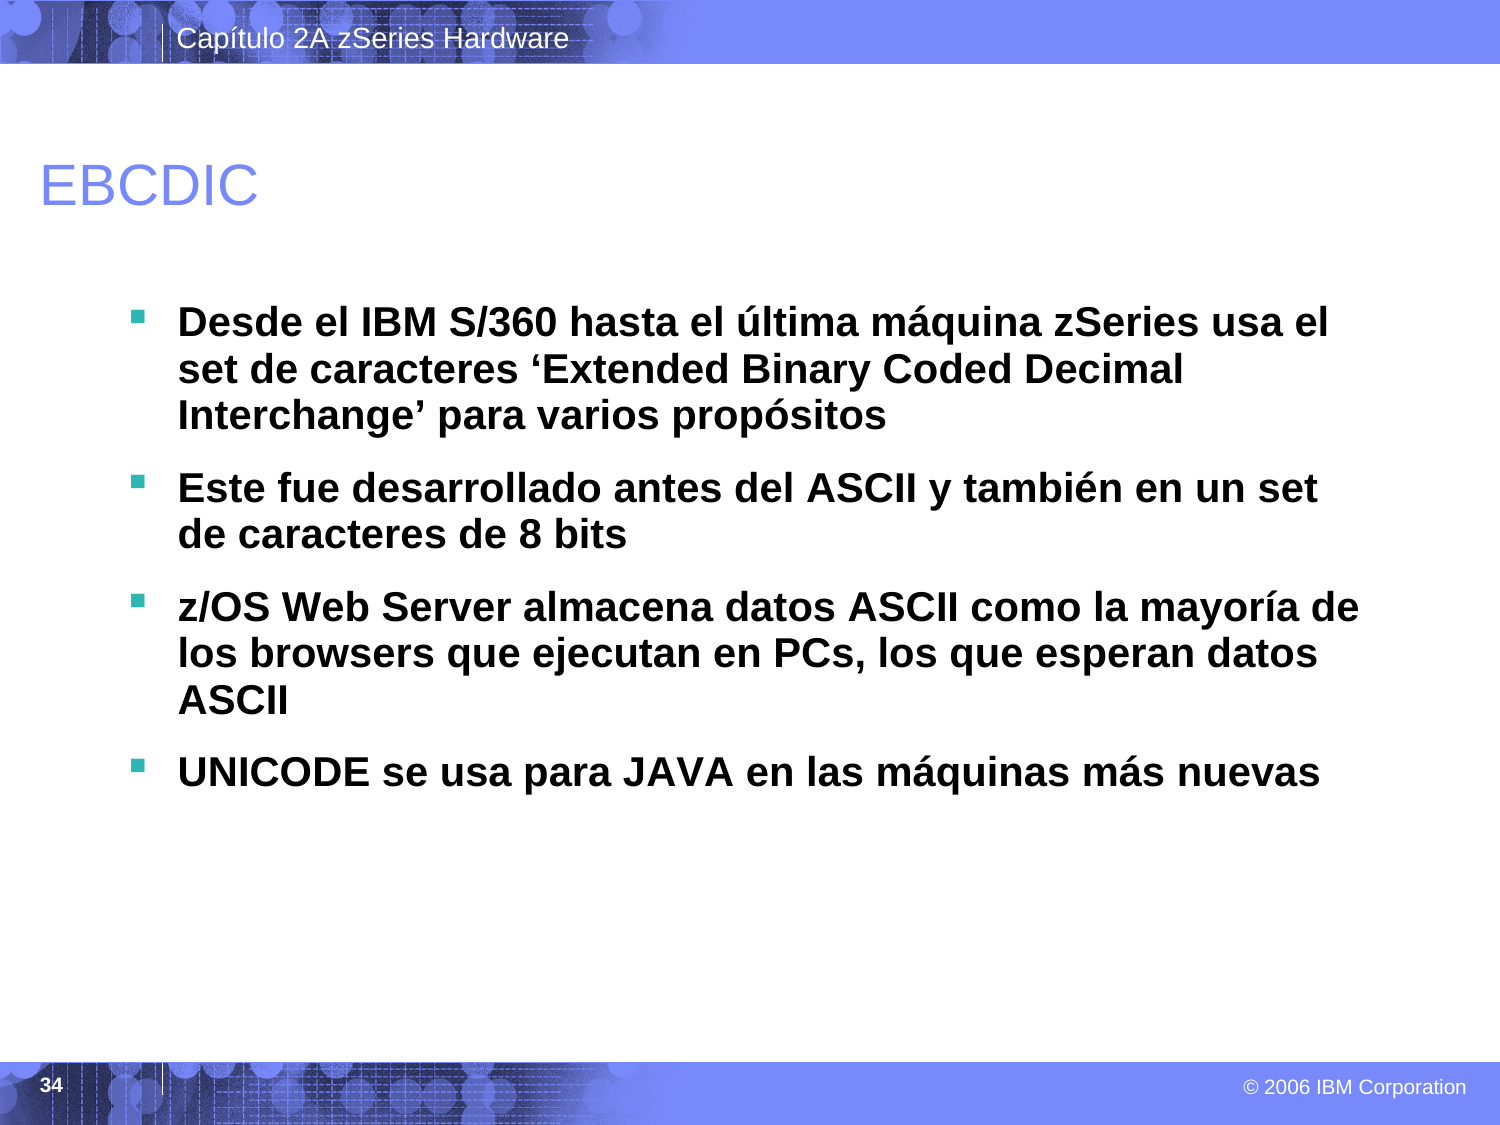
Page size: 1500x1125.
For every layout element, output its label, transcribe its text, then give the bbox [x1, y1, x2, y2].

title EBCDIC [25, 142, 1378, 225]
picture [0, 1063, 1500, 1125]
list Desde el IBM S/360 hasta el última máquina zSeries usa el set de caracteres ‘Extended Binary Coded Decimal Interchange’ para varios propósitos Este fue desarrollado antes del ASCII y también en un set de caracteres de 8 bits z/OS Web Server almacena datos ASCII como la mayoría de los browsers que ejecutan en PCs, los que esperan datos ASCII UNICODE se usa para JAVA en las máquinas más nuevas [112, 291, 1388, 932]
picture [1, 1, 1500, 63]
